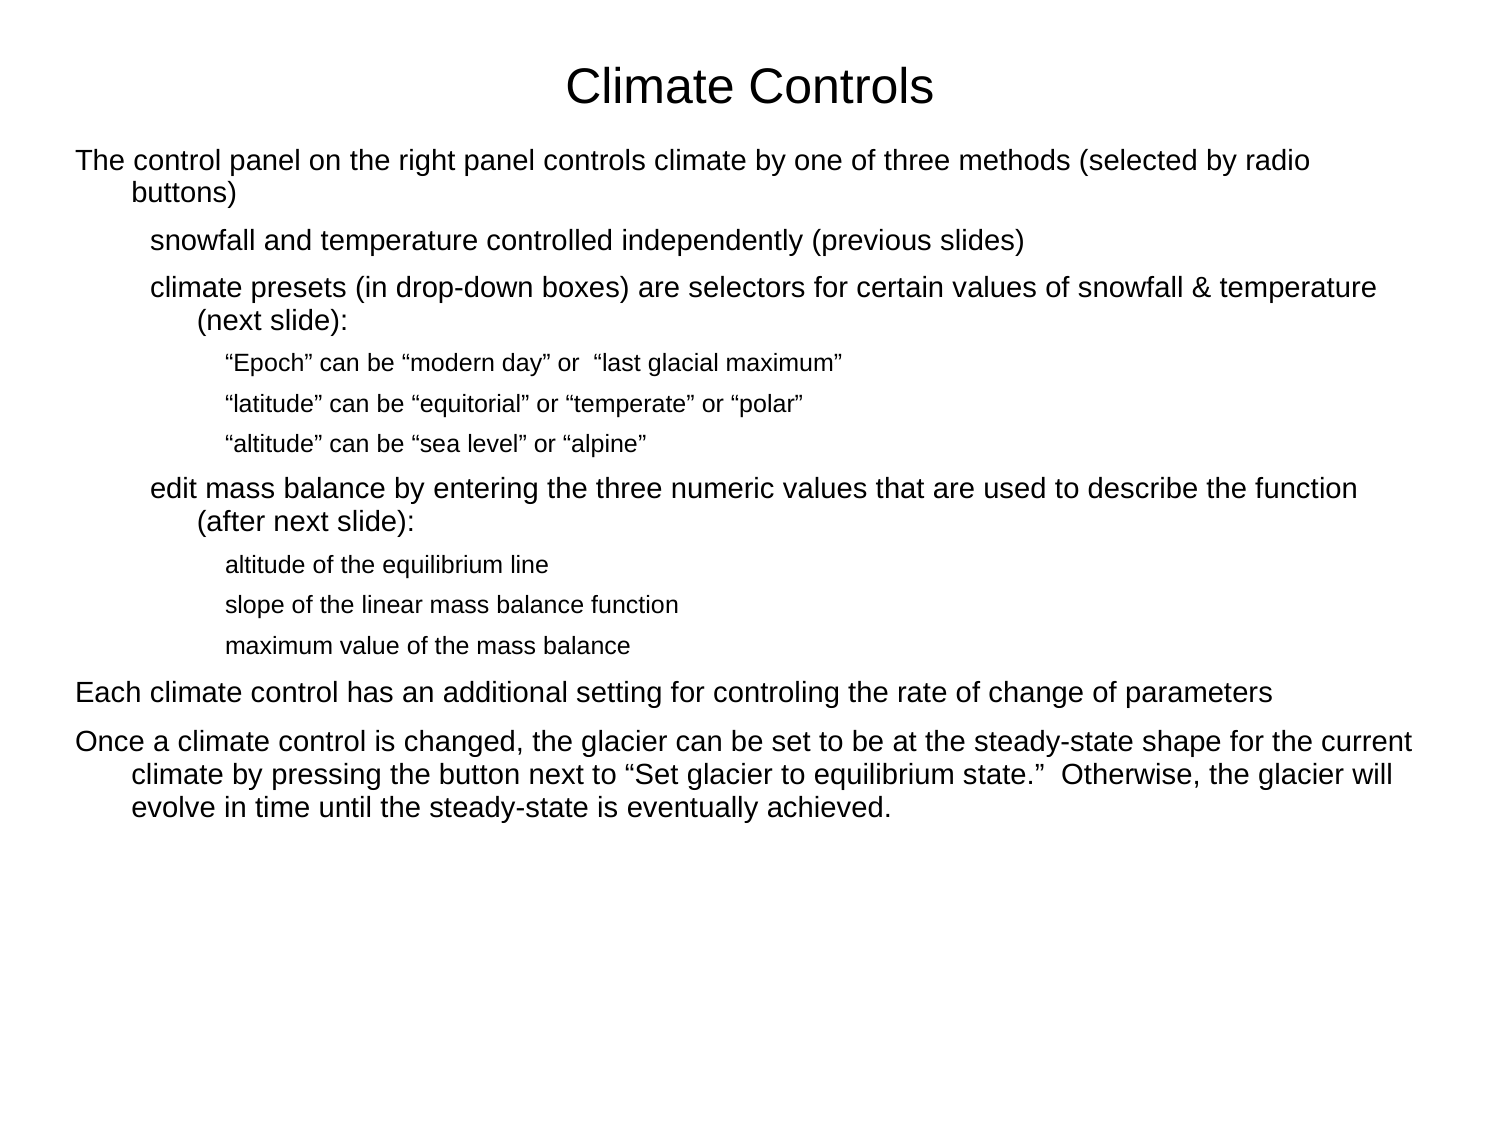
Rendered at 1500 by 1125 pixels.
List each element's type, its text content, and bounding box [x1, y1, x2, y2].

title Climate Controls [75, 0, 1426, 143]
list The control panel on the right panel controls climate by one of three methods (selected by radio buttons) snowfall and temperature controlled independently (previous slides) climate presets (in drop-down boxes) are selectors for certain values of snowfall & temperature (next slide): “Epoch” can be “modern day” or “last glacial maximum” “latitude” can be “equitorial” or “temperate” or “polar” “altitude” can be “sea level” or “alpine” edit mass balance by entering the three numeric values that are used to describe the function (after next slide): altitude of the equilibrium line slope of the linear mass balance function maximum value of the mass balance Each climate control has an additional setting for controling the rate of change of parameters Once a climate control is changed, the glacier can be set to be at the steady-state shape for the current climate by pressing the button next to “Set glacier to equilibrium state.” Otherwise, the glacier will evolve in time until the steady-state is eventually achieved. [75, 143, 1426, 998]
